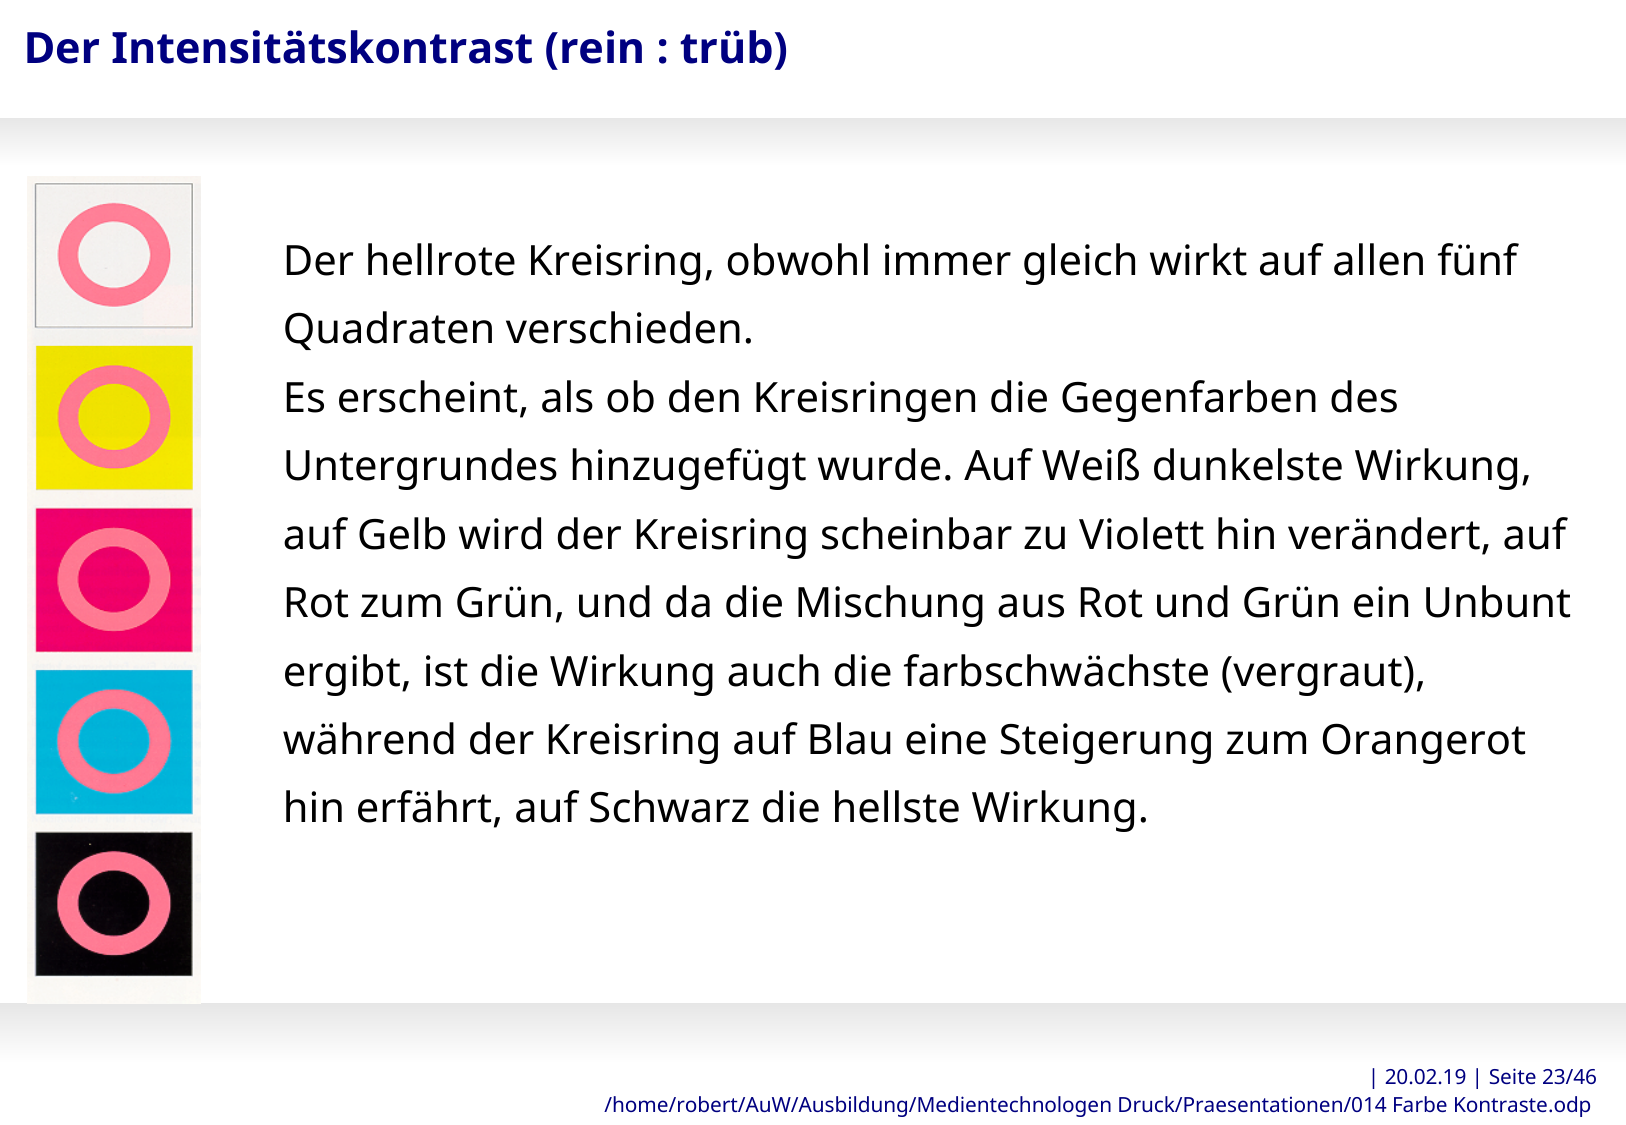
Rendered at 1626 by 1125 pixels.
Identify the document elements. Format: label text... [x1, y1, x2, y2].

title Der Intensitätskontrast (rein : trüb) [23, 5, 1600, 154]
picture [27, 176, 201, 1004]
list Der hellrote Kreisring, obwohl immer gleich wirkt auf allen fünf Quadraten verschieden. Es erscheint, als ob den Kreisringen die Gegenfarben des Untergrundes hinzugefügt wurde. Auf Weiß dunkelste Wirkung, auf Gelb wird der Kreisring scheinbar zu Violett hin verändert, auf Rot zum Grün, und da die Mischung aus Rot und Grün ein Unbunt ergibt, ist die Wirkung auch die farbschwächste (vergraut), während der Kreisring auf Blau eine Steigerung zum Orangerot hin erfährt, auf Schwarz die hellste Wirkung. [236, 162, 1594, 981]
